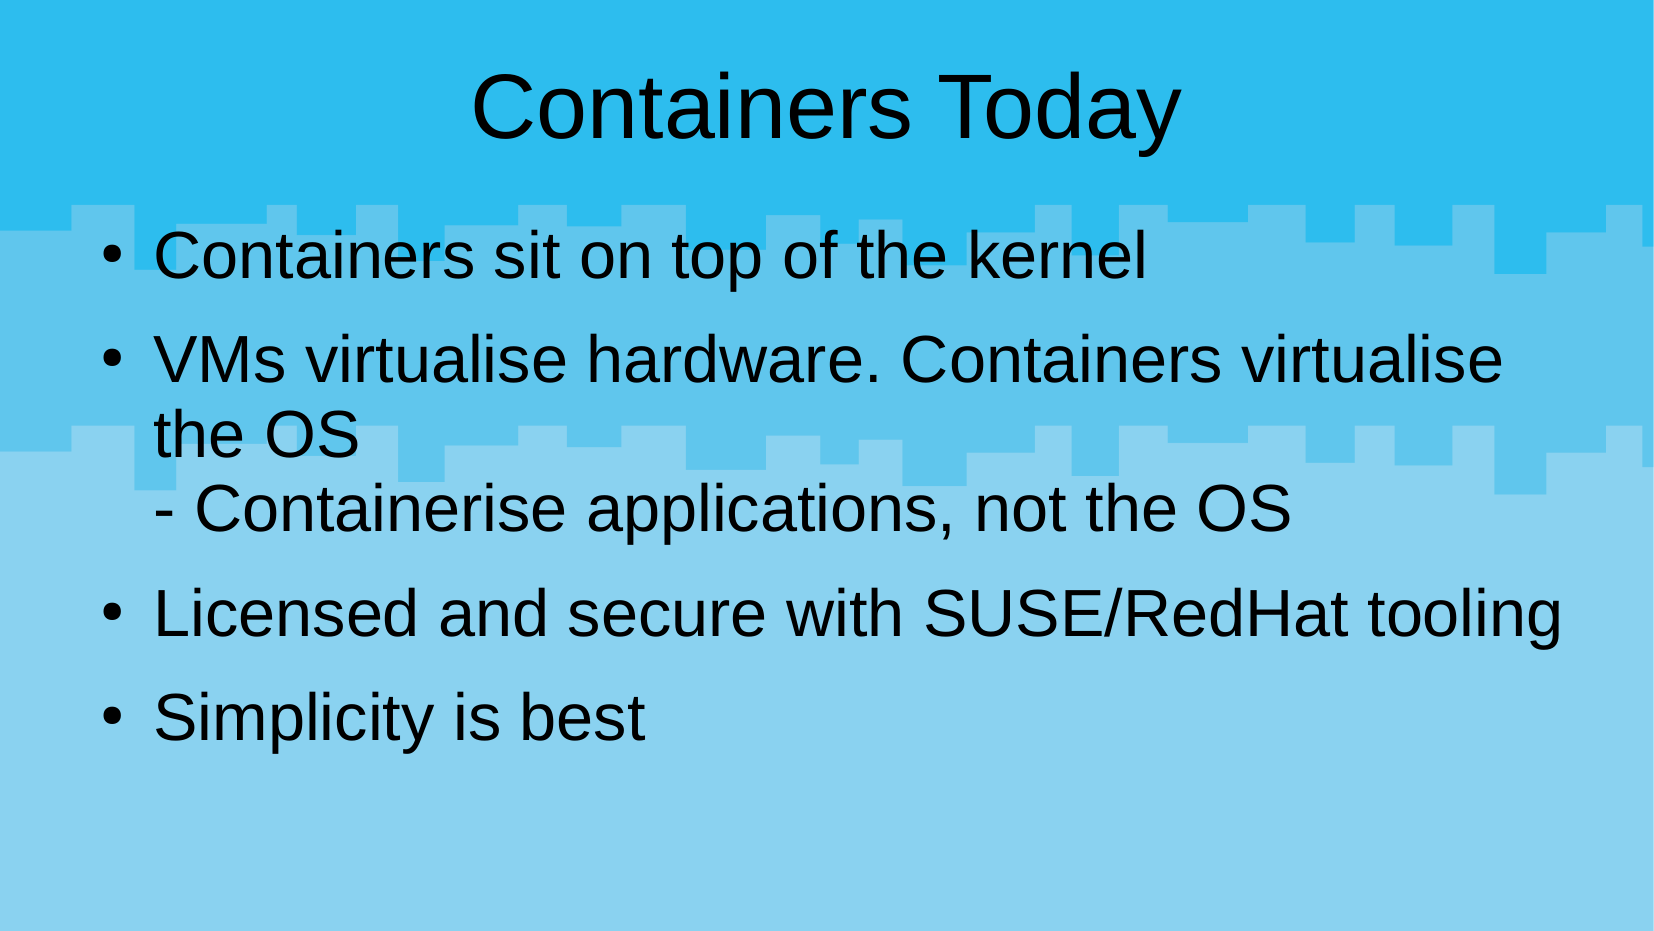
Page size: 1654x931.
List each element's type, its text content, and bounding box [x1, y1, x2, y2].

list Containers sit on top of the kernel VMs virtualise hardware. Containers virtualise the OS - Containerise applications, not the OS Licensed and secure with SUSE/RedHat tooling Simplicity is best [82, 217, 1571, 886]
picture [0, 0, 1654, 931]
title Containers Today [82, 37, 1571, 178]
